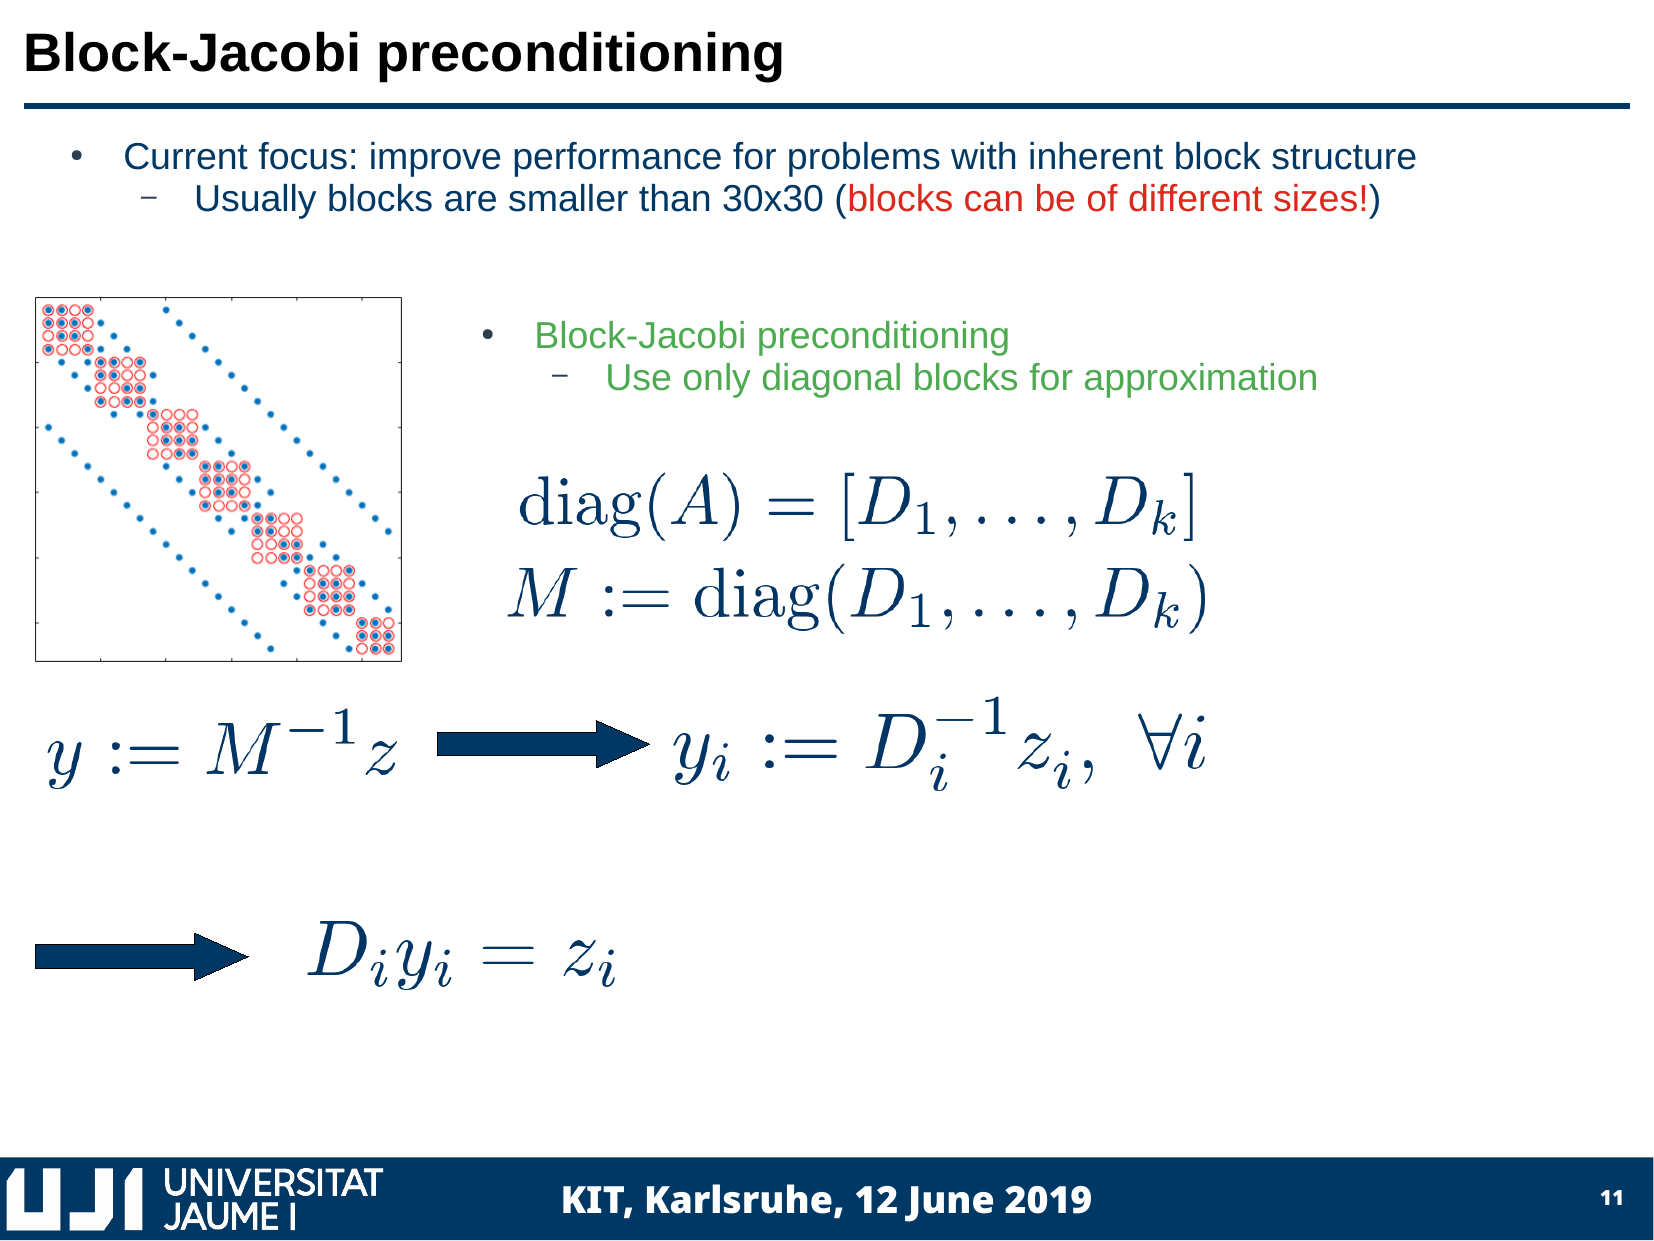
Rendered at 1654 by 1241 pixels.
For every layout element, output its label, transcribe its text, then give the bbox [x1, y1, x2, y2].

picture [0, 1158, 390, 1241]
picture [307, 921, 615, 990]
text_box [35, 933, 249, 981]
text_box Block-Jacobi preconditioning Use only diagonal blocks for approximation [448, 307, 1424, 414]
text_box Current focus: improve performance for problems with inherent block structure Usually blocks are smaller than 30x30 (blocks can be of different sizes!) [37, 128, 1583, 260]
picture [519, 472, 1193, 541]
picture [47, 708, 397, 789]
picture [35, 297, 402, 662]
picture [507, 563, 1205, 634]
picture [673, 696, 1205, 791]
text_box [437, 720, 650, 768]
title Block-Jacobi preconditioning [23, 0, 1630, 107]
